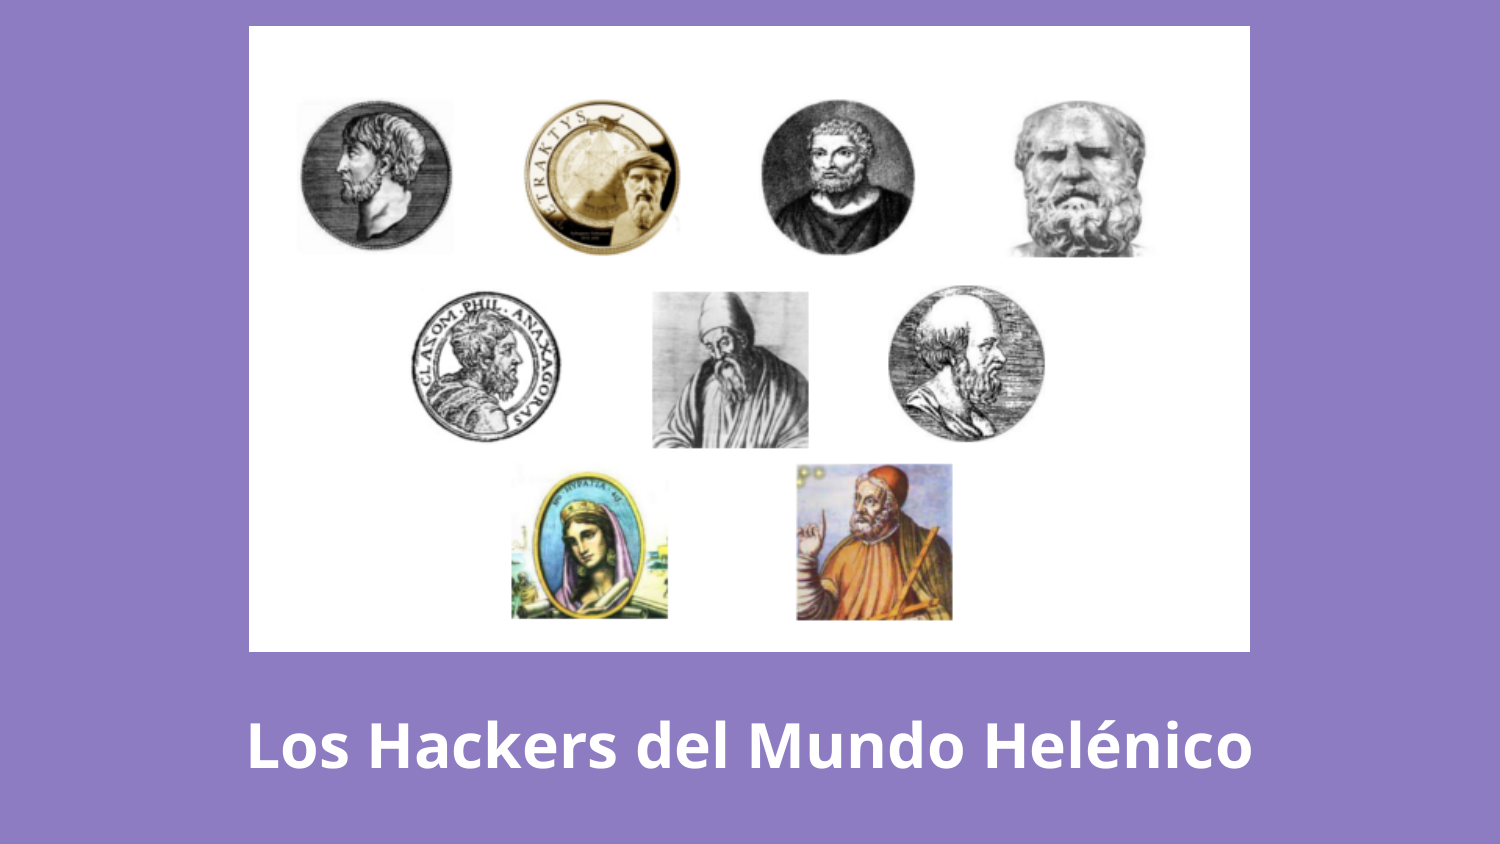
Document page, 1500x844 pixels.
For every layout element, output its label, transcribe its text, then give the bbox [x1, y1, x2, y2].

picture [249, 26, 1250, 652]
list Los Hackers del Mundo Helénico [216, 694, 1284, 794]
